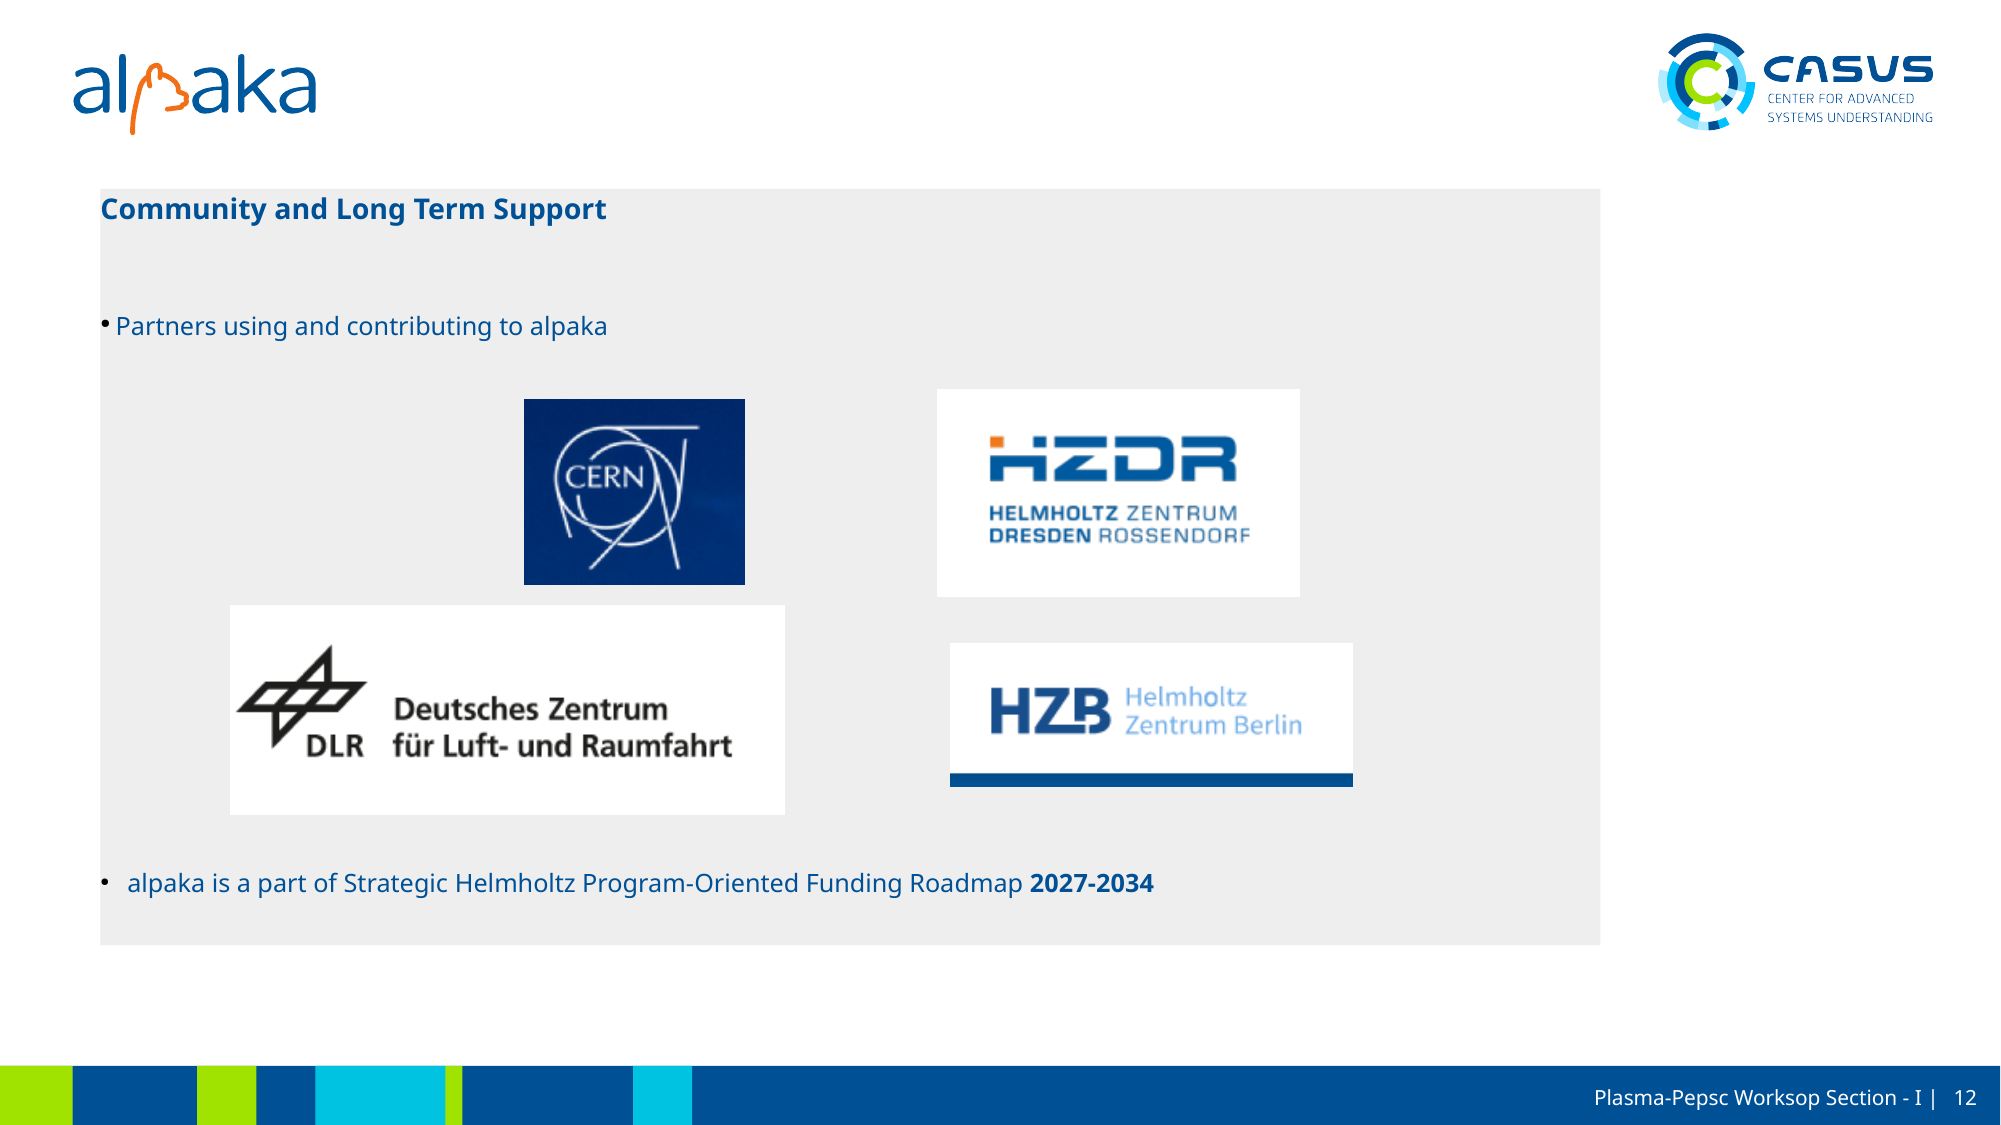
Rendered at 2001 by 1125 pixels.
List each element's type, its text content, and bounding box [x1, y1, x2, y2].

list Community and Long Term Support Partners using and contributing to alpaka alpaka is a part of Strategic Helmholtz Program-Oriented Funding Roadmap 2027-2034 [100, 188, 1601, 946]
picture [524, 399, 745, 585]
picture [230, 605, 785, 815]
picture [950, 643, 1353, 787]
picture [1658, 33, 1933, 131]
picture [72, 53, 317, 136]
picture [937, 389, 1300, 597]
